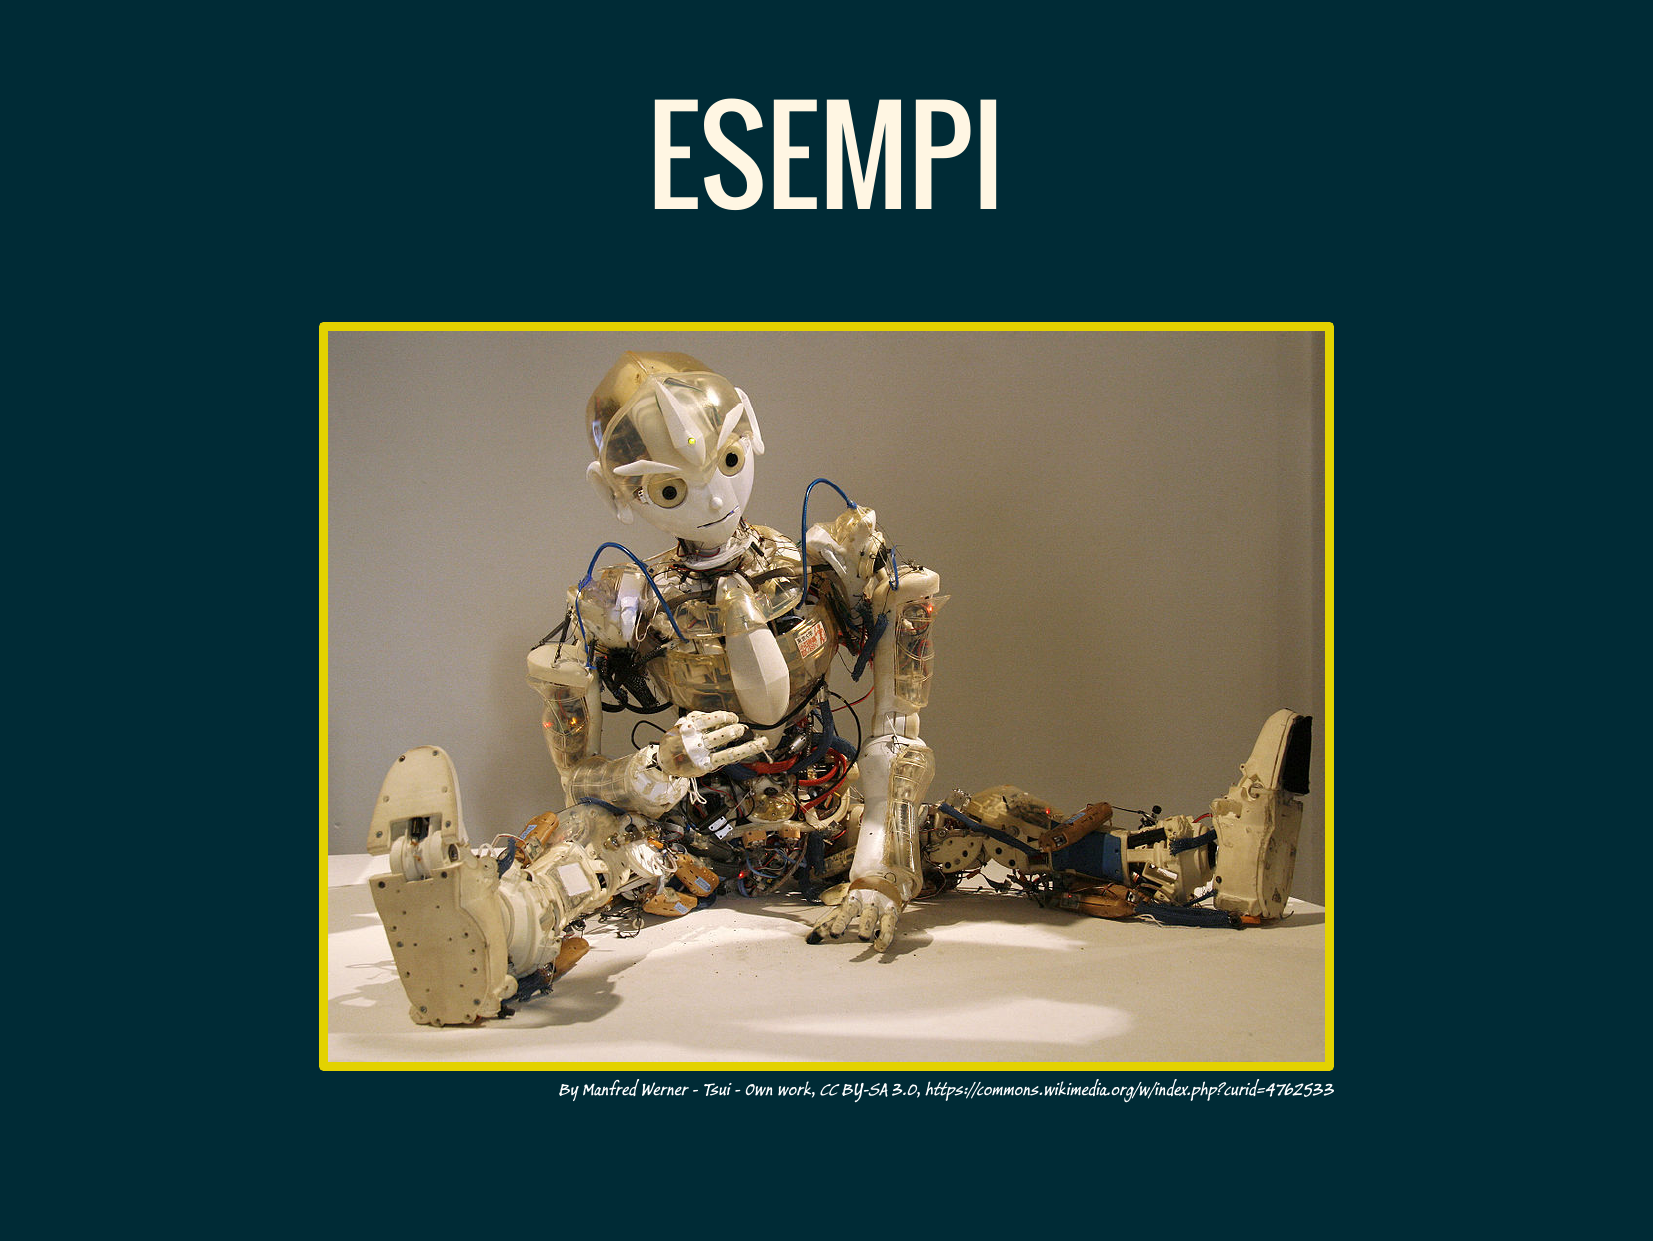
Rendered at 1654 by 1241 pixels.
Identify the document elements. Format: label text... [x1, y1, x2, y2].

title Esempi [82, 49, 1571, 257]
text_box By Manfred Werner - Tsui - Own work, CC BY-SA 3.0, https://commons.wikimedia.org/w/index.php?curid=4762533 [543, 1072, 1371, 1111]
picture [327, 330, 1326, 1062]
